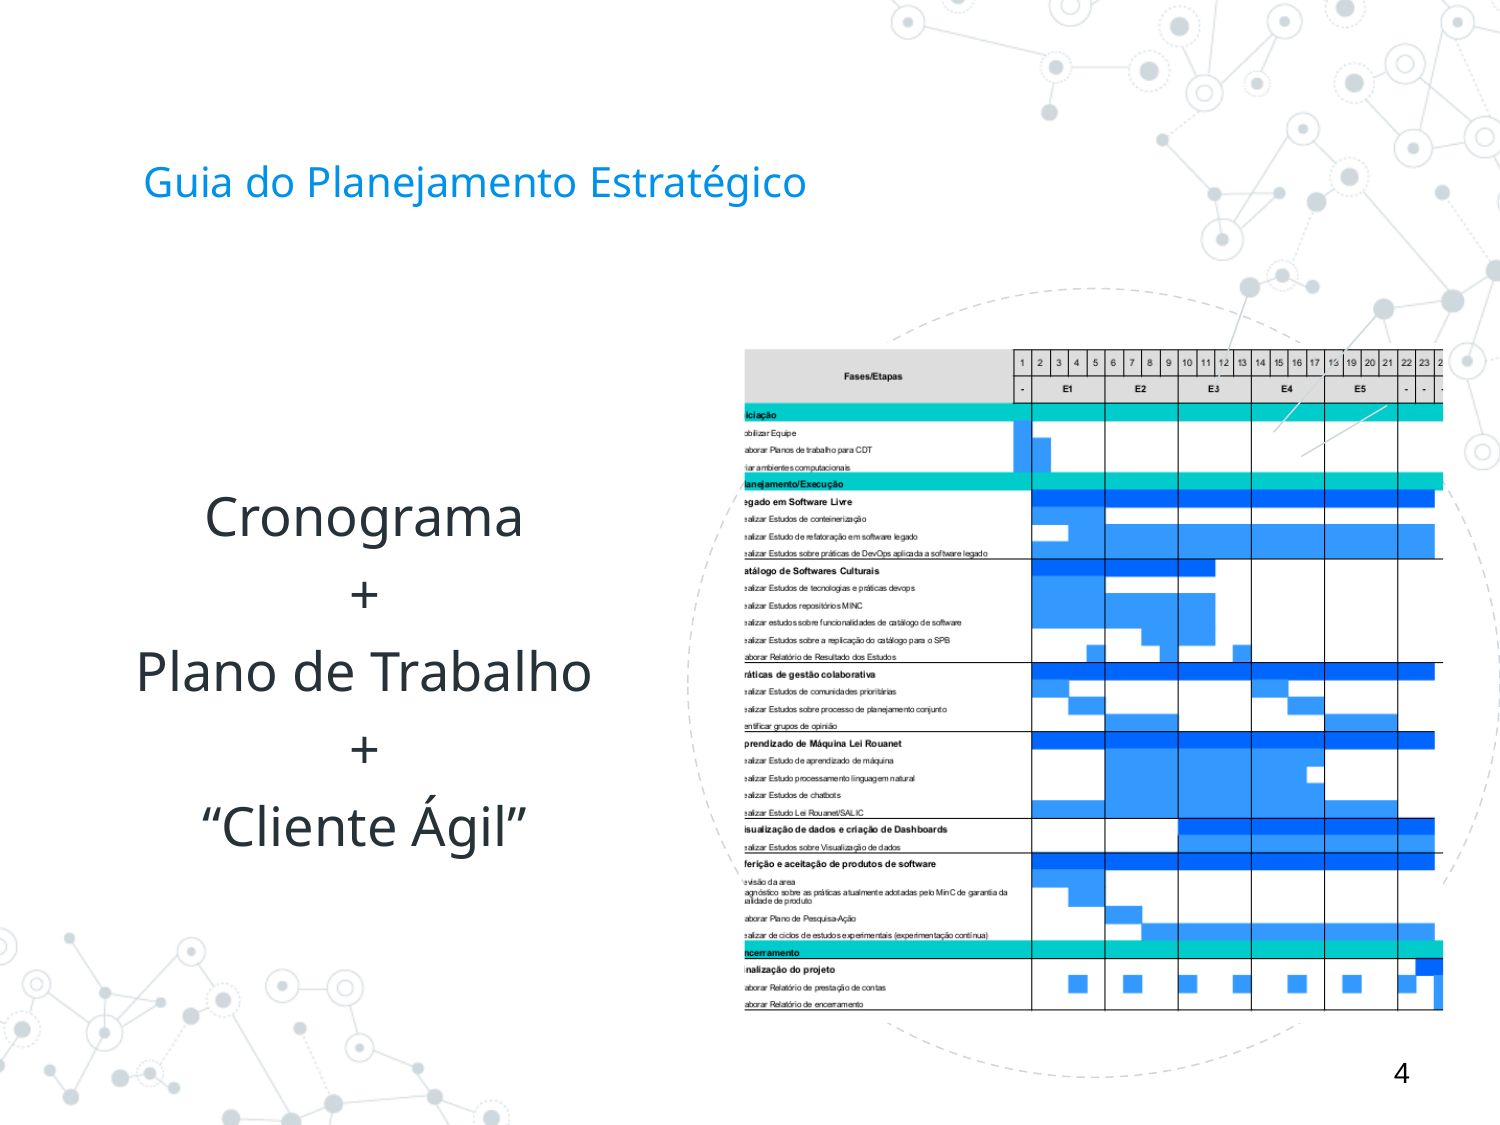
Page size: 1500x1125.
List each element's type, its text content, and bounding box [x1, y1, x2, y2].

title Guia do Planejamento Estratégico [128, 67, 1372, 222]
picture [0, 0, 1500, 1125]
list Cronograma + Plano de Trabalho + “Cliente Ágil” [41, 262, 688, 1078]
slide_number <number> [1378, 1038, 1469, 1125]
